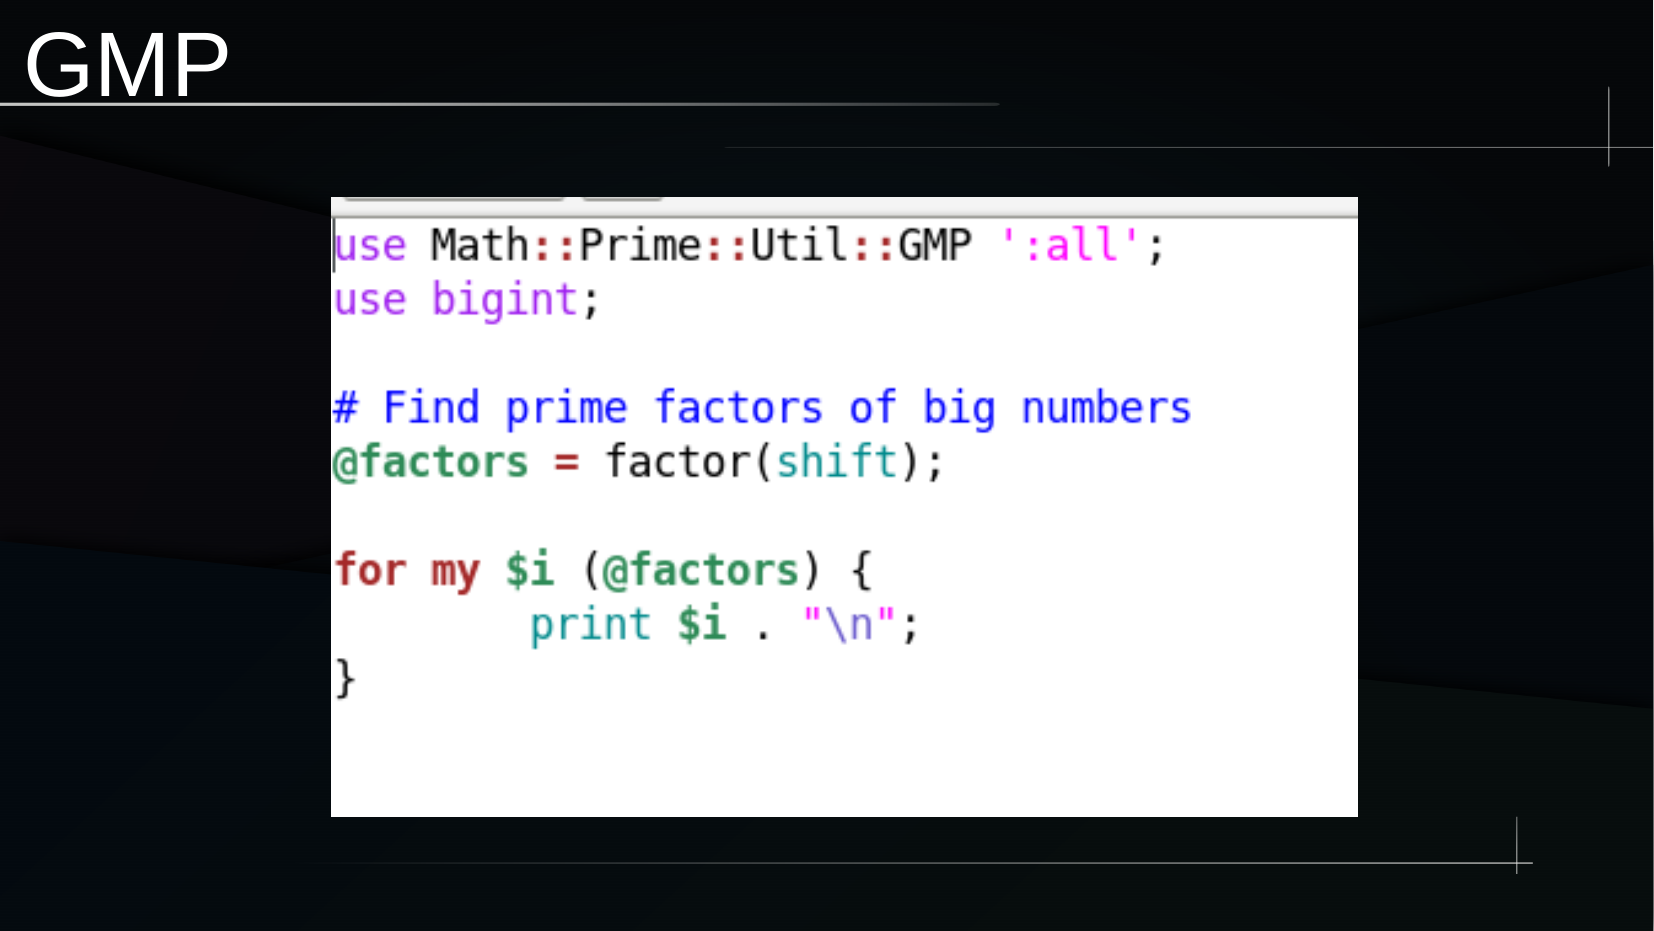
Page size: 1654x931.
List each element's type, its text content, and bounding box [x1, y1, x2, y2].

picture [0, 0, 1654, 931]
title GMP [23, 11, 1589, 119]
